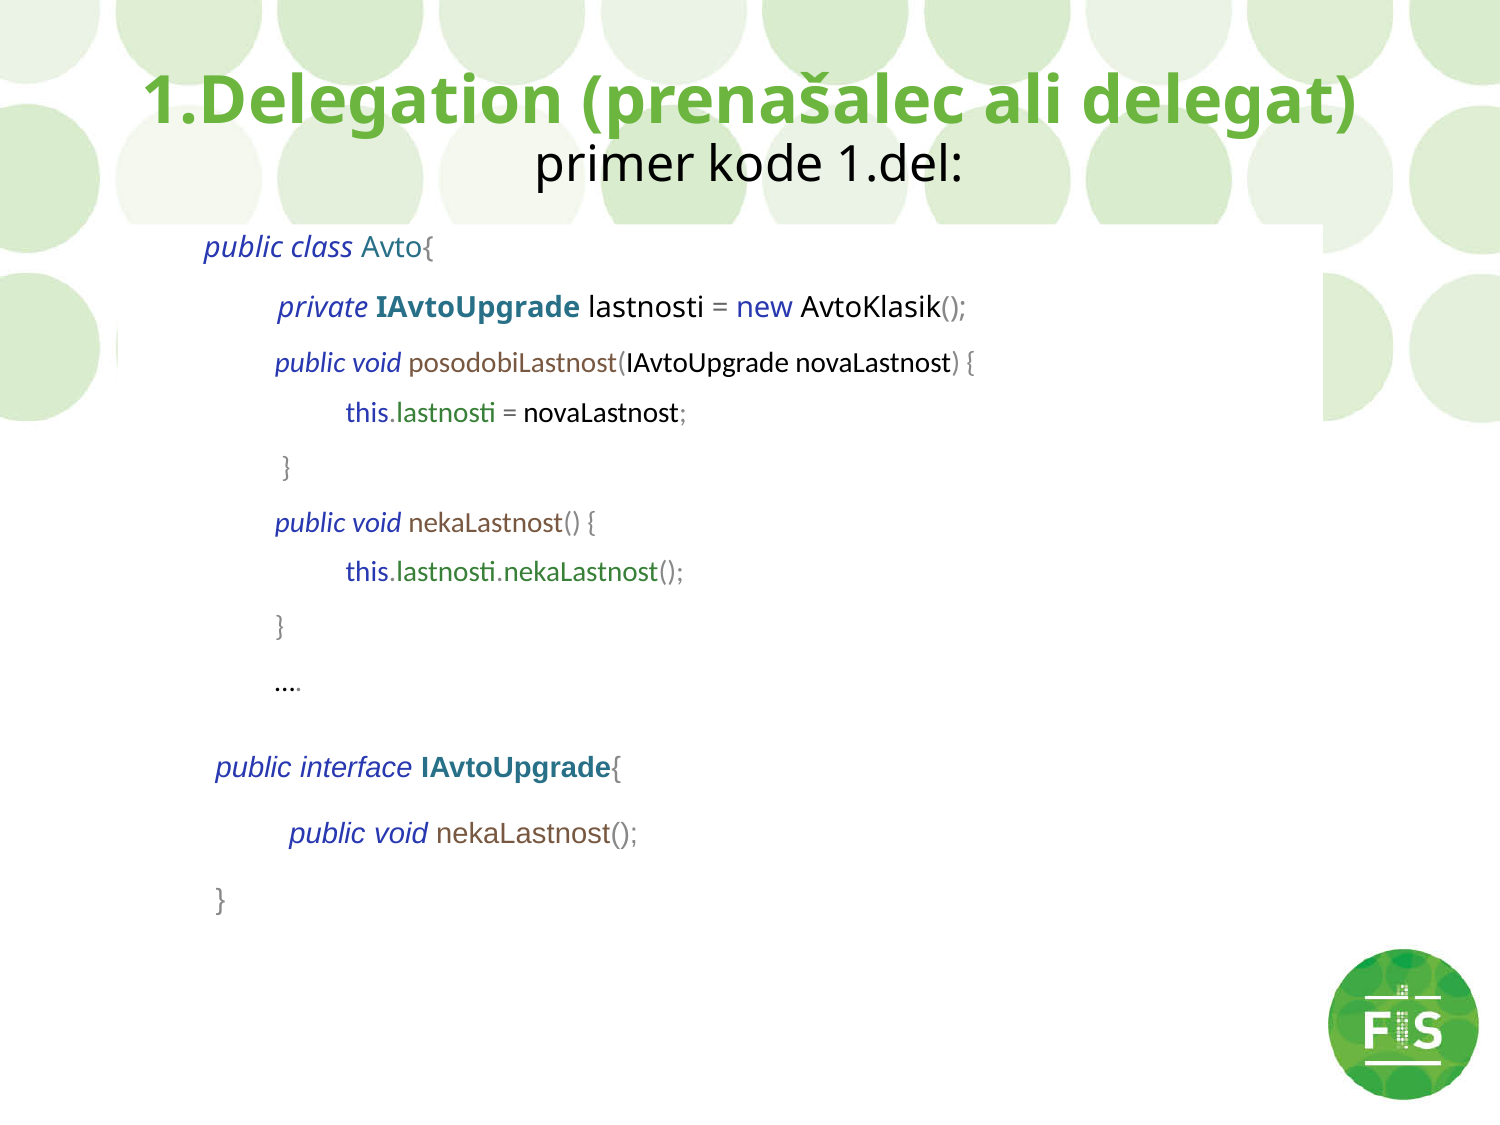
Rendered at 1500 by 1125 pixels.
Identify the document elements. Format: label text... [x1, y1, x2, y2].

list public class Avto{ private IAvtoUpgrade lastnosti = new AvtoKlasik(); public void posodobiLastnost(IAvtoUpgrade novaLastnost) { this.lastnosti = novaLastnost; } public void nekaLastnost() { this.lastnosti.nekaLastnost(); } …. [118, 224, 1323, 485]
title 1.Delegation (prenašalec ali delegat) primer kode 1.del: [75, 59, 1425, 233]
picture [0, 0, 1500, 1125]
text_box public interface IAvtoUpgrade{ public void nekaLastnost(); } [200, 744, 1323, 956]
